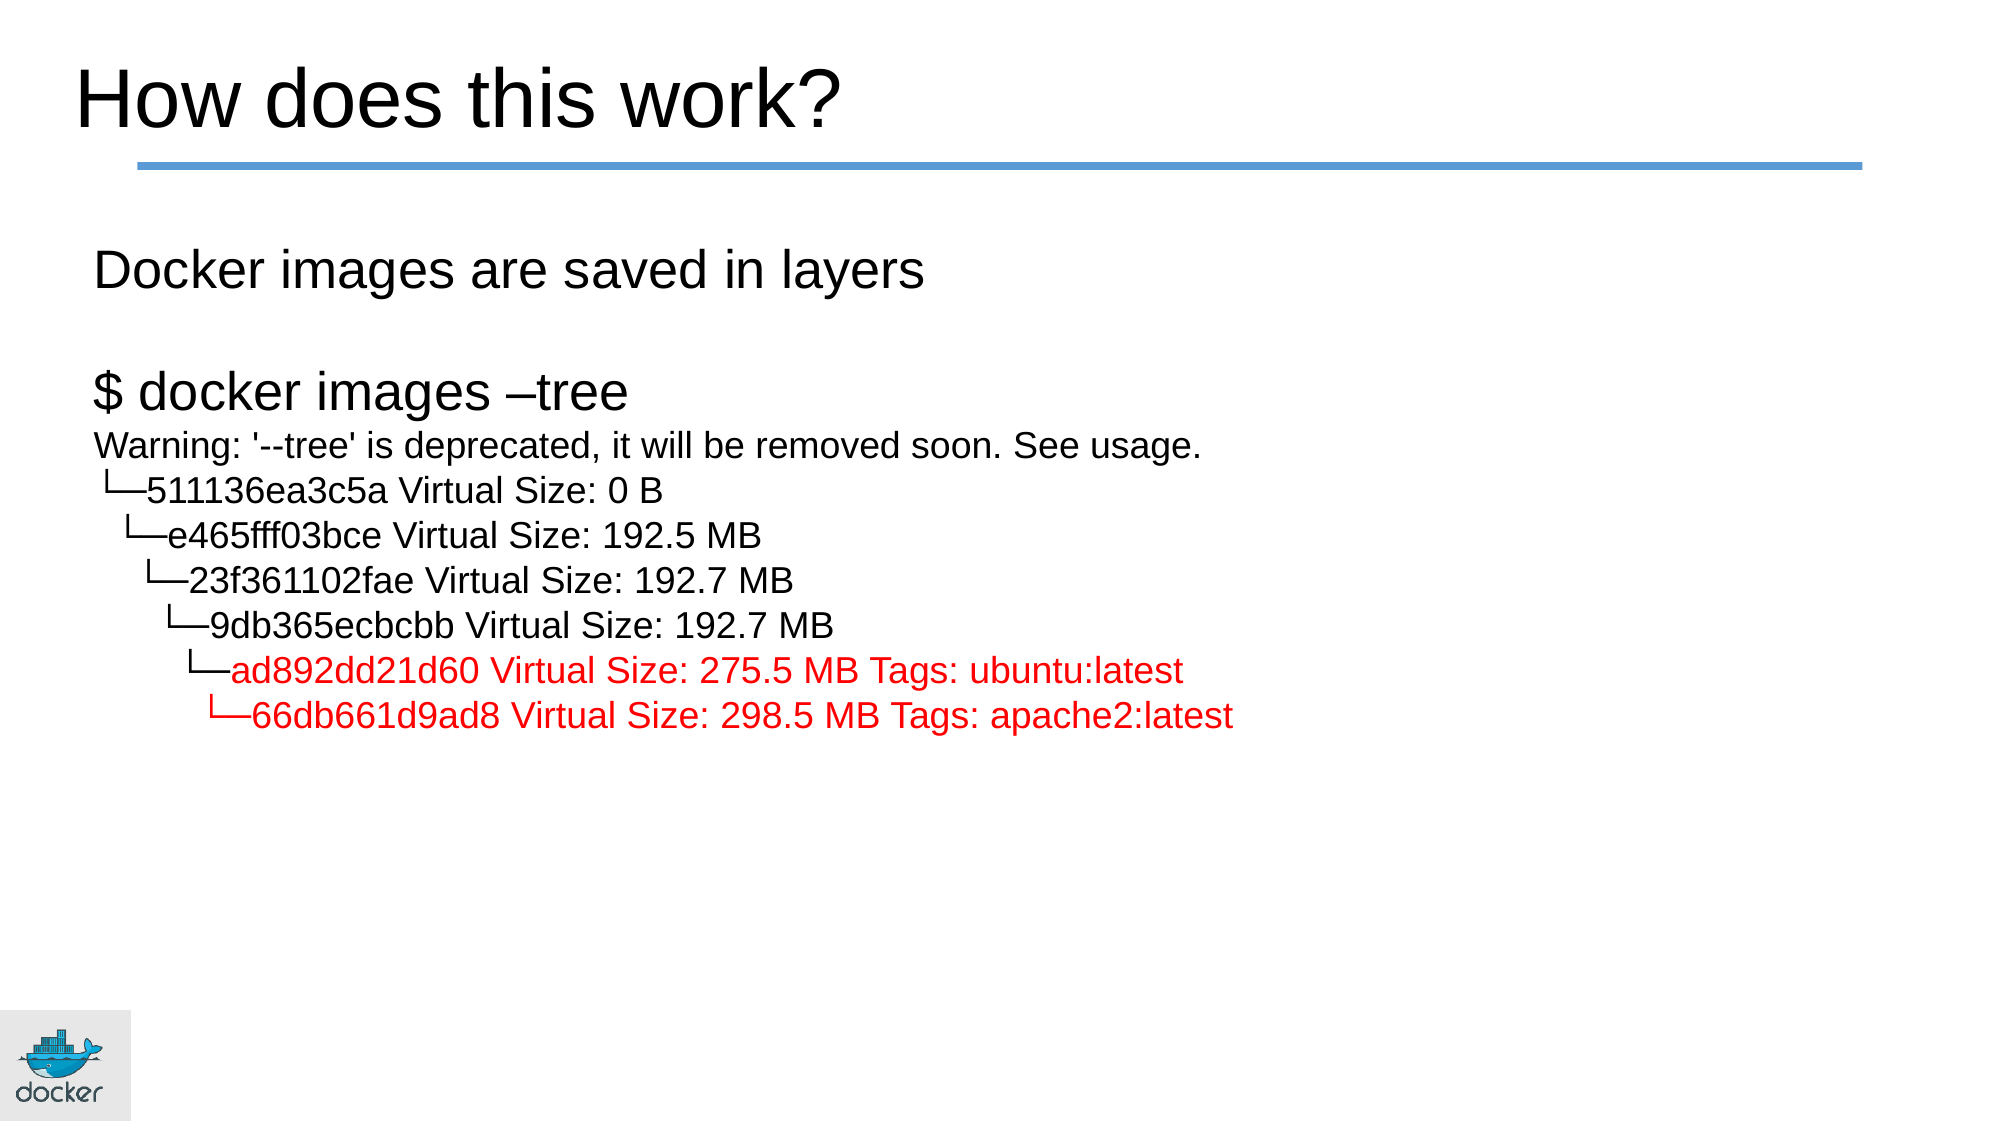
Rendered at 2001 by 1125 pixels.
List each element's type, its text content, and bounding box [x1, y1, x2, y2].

picture [0, 1010, 131, 1121]
text_box Docker images are saved in layers $ docker images –tree Warning: '--tree' is deprecated, it will be removed soon. See usage. └─511136ea3c5a Virtual Size: 0 B └─e465fff03bce Virtual Size: 192.5 MB └─23f361102fae Virtual Size: 192.7 MB └─9db365ecbcbb Virtual Size: 192.7 MB └─ad892dd21d60 Virtual Size: 275.5 MB Tags: ubuntu:latest └─66db661d9ad8 Virtual Size: 298.5 MB Tags: apache2:latest [78, 226, 1638, 744]
text_box How does this work? [60, 36, 1124, 152]
